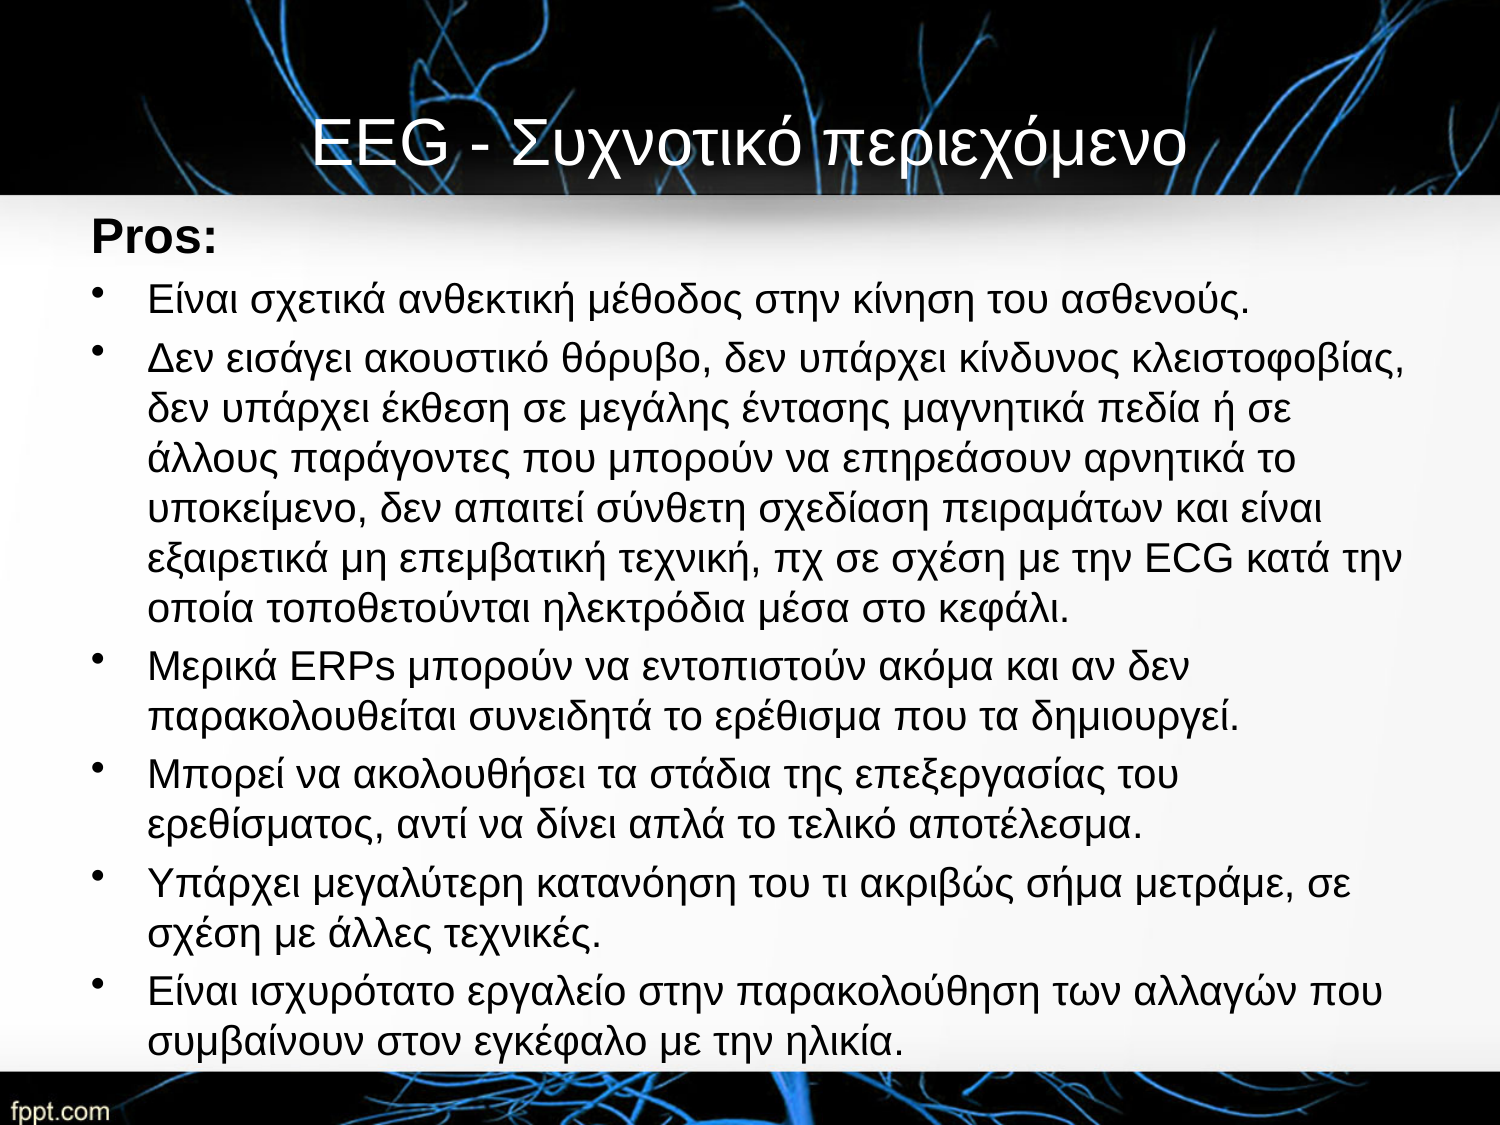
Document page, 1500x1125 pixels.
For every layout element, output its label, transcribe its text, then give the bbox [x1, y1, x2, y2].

list Pros: Είναι σχετικά ανθεκτική μέθοδος στην κίνηση του ασθενούς. Δεν εισάγει ακουστικό θόρυβο, δεν υπάρχει κίνδυνος κλειστοφοβίας, δεν υπάρχει έκθεση σε μεγάλης έντασης μαγνητικά πεδία ή σε άλλους παράγοντες που μπορούν να επηρεάσουν αρνητικά το υποκείμενο, δεν απαιτεί σύνθετη σχεδίαση πειραμάτων και είναι εξαιρετικά μη επεμβατική τεχνική, πχ σε σχέση με την ΕCG κατά την οποία τοποθετούνται ηλεκτρόδια μέσα στο κεφάλι. Μερικά ERPs μπορούν να εντοπιστούν ακόμα και αν δεν παρακολουθείται συνειδητά το ερέθισμα που τα δημιουργεί. Μπορεί να ακολουθήσει τα στάδια της επεξεργασίας του ερεθίσματος, αντί να δίνει απλά το τελικό αποτέλεσμα. Υπάρχει μεγαλύτερη κατανόηση του τι ακριβώς σήμα μετράμε, σε σχέση με άλλες τεχνικές. Είναι ισχυρότατο εργαλείο στην παρακολούθηση των αλλαγών που συμβαίνουν στον εγκέφαλο με την ηλικία. [75, 196, 1426, 939]
picture [0, 0, 1500, 1125]
title EEG - Συχνοτικό περιεχόμενο [75, 45, 1425, 196]
